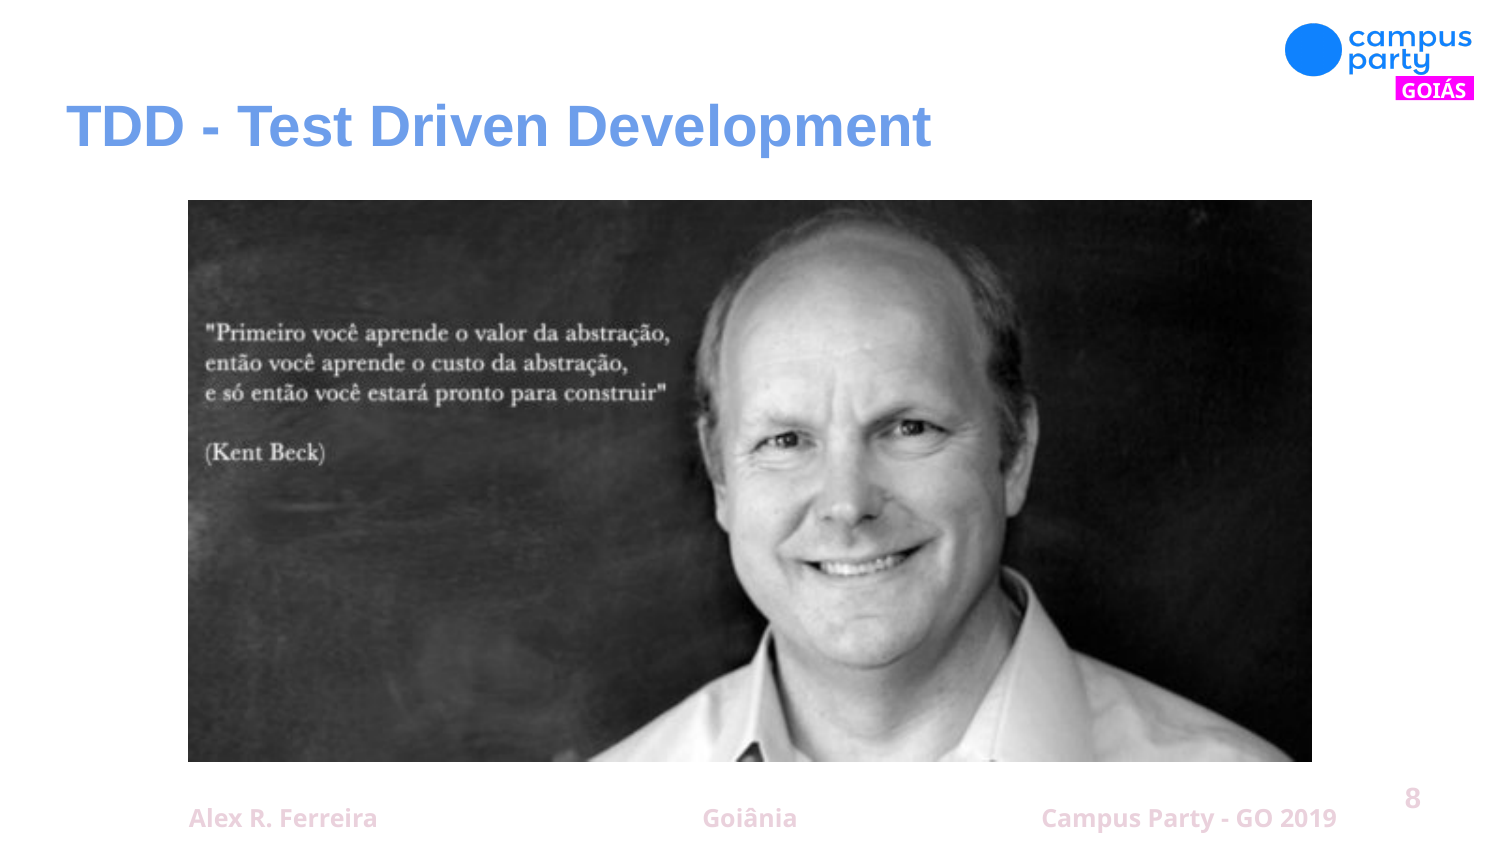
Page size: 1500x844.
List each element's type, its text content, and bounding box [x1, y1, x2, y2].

slide_number <número> [1389, 764, 1480, 830]
picture [188, 200, 1312, 763]
picture [1280, 18, 1477, 80]
title TDD - Test Driven Development [51, 72, 1449, 167]
